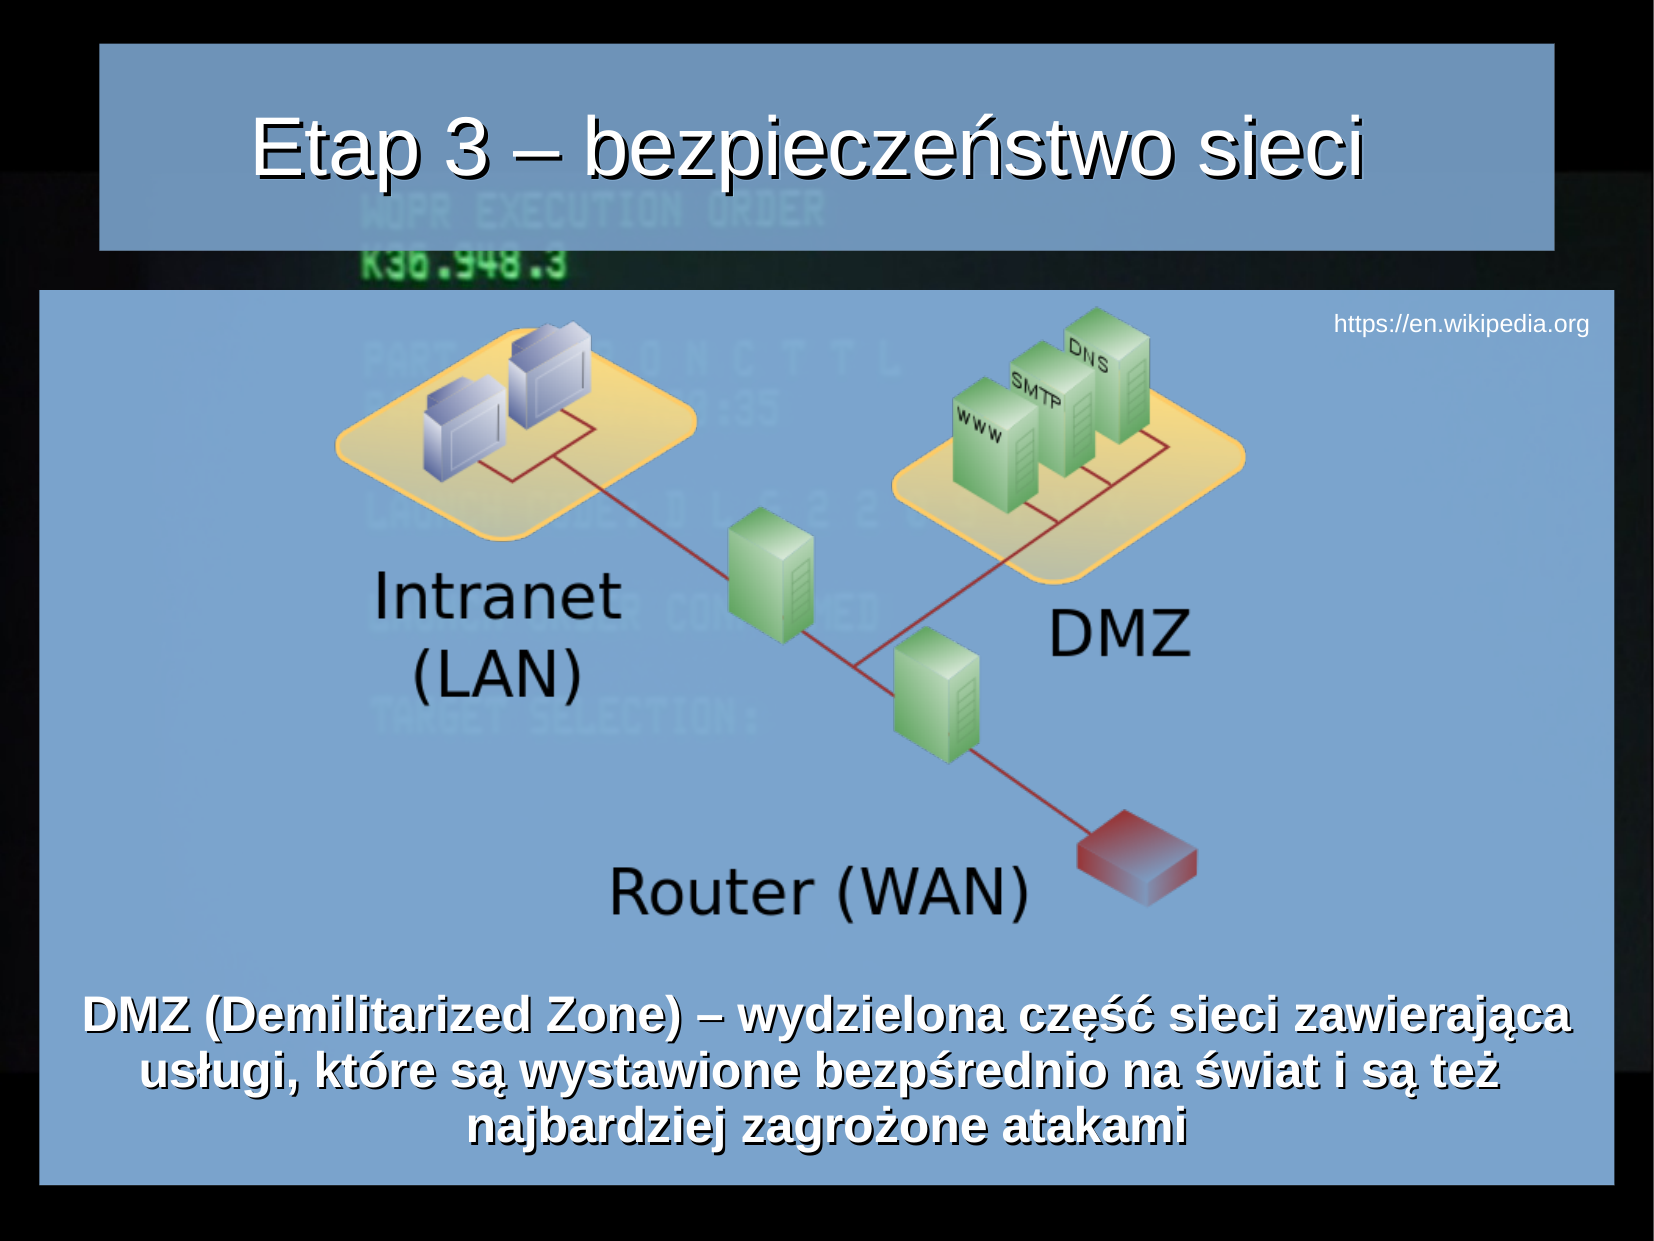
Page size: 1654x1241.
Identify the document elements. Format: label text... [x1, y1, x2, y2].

text_box [39, 290, 1615, 1186]
text_box DMZ (Demilitarized Zone) – wydzielona część sieci zawierająca usługi, które są wystawione bezpśrednio na świat i są też najbardziej zagrożone atakami [66, 978, 1587, 1161]
text_box https://en.wikipedia.org [1319, 302, 1606, 346]
title Etap 3 – bezpieczeństwo sieci [99, 43, 1555, 251]
picture [0, 0, 1654, 1241]
